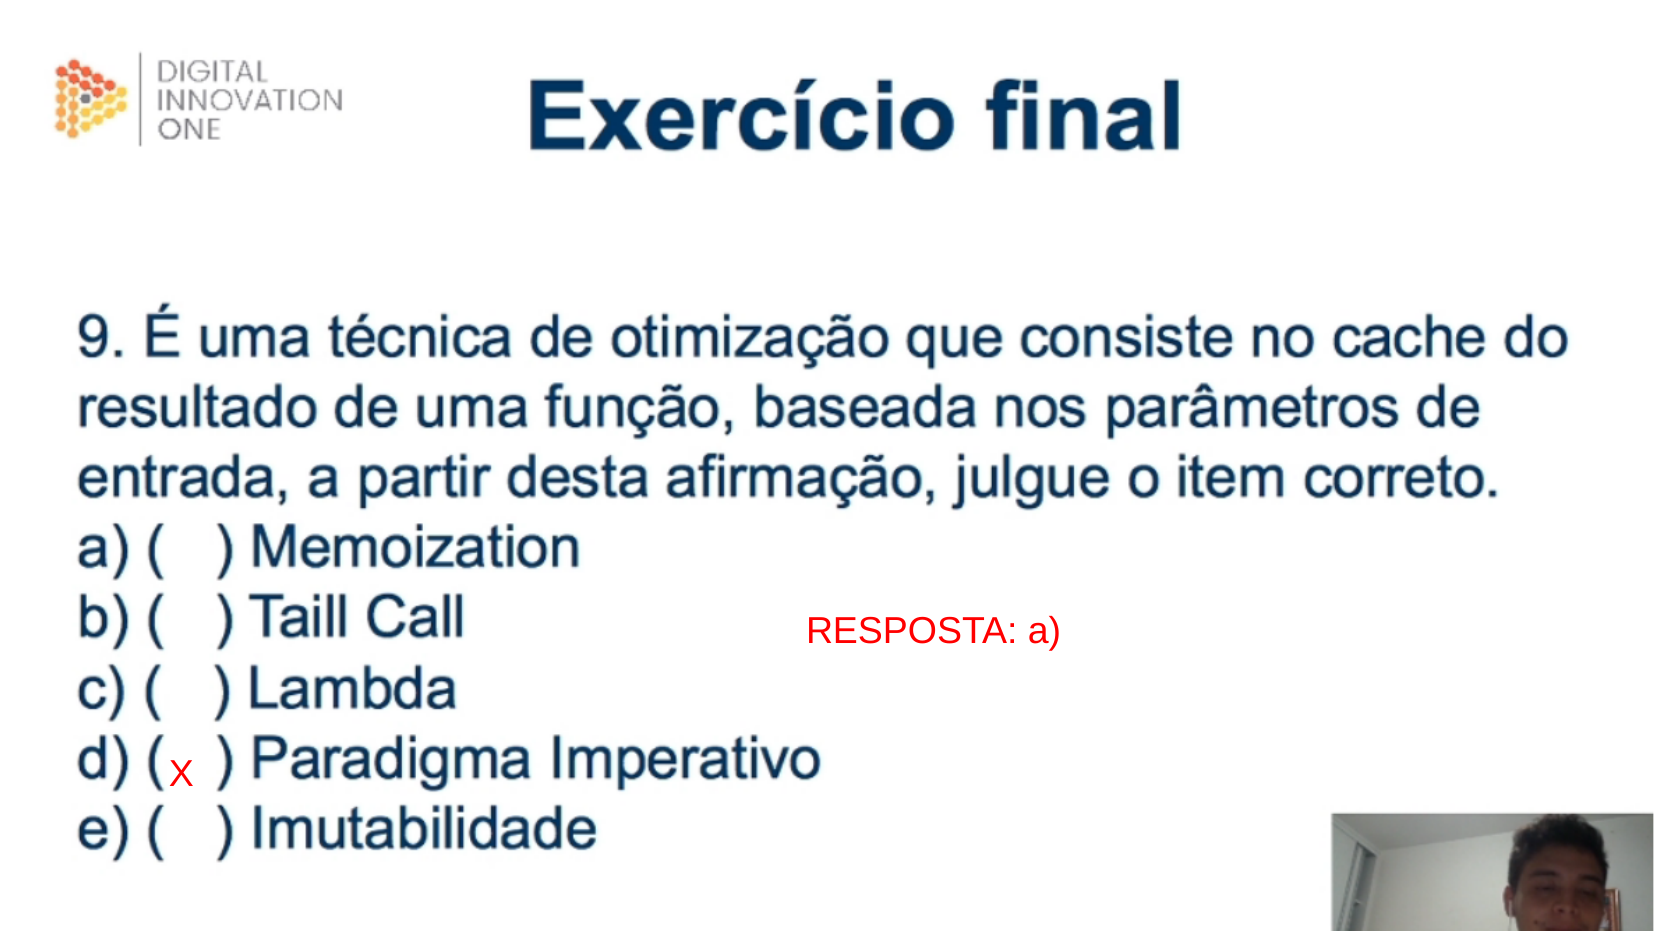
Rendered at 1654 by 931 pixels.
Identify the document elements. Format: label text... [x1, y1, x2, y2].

text_box X [154, 744, 209, 802]
text_box RESPOSTA: a) [791, 602, 1077, 660]
picture [6, 3, 1654, 931]
